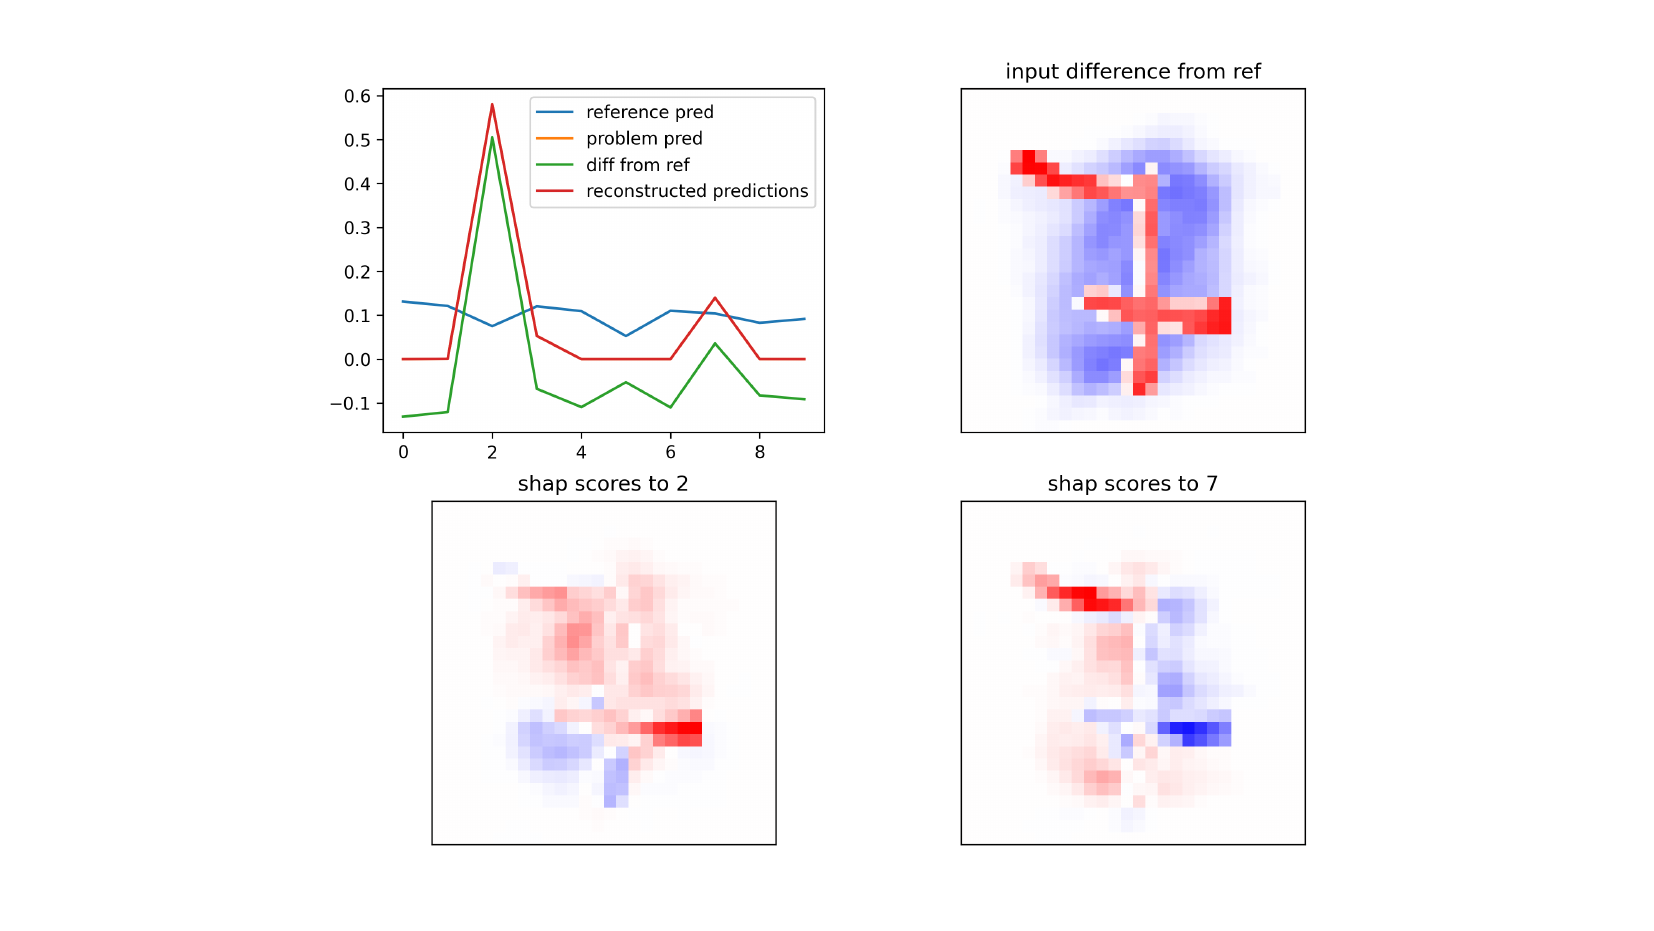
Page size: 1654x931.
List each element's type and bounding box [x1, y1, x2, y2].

picture [316, 50, 1317, 863]
